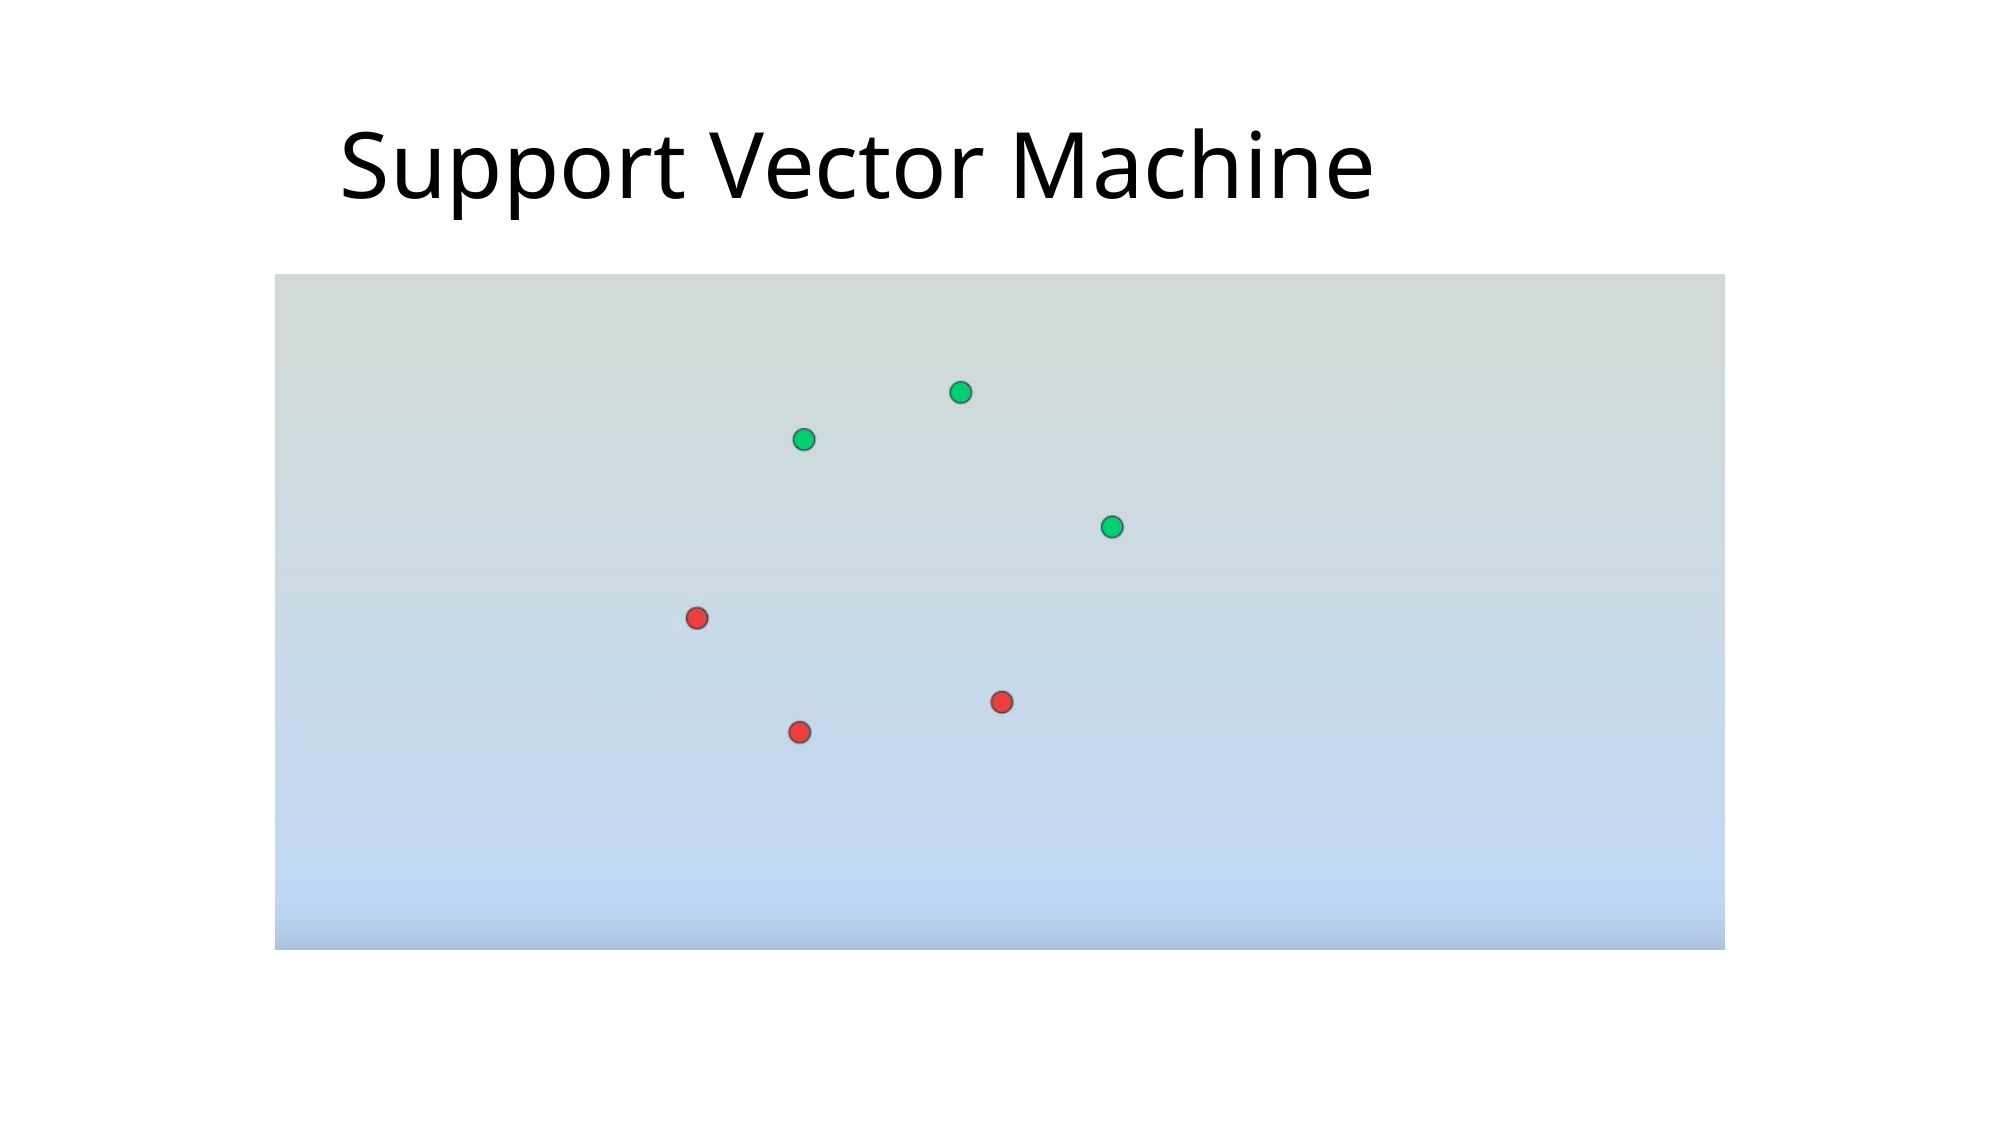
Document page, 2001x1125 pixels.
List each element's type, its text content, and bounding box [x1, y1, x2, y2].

picture [275, 274, 1725, 950]
title Support Vector Machine [324, 87, 1909, 250]
